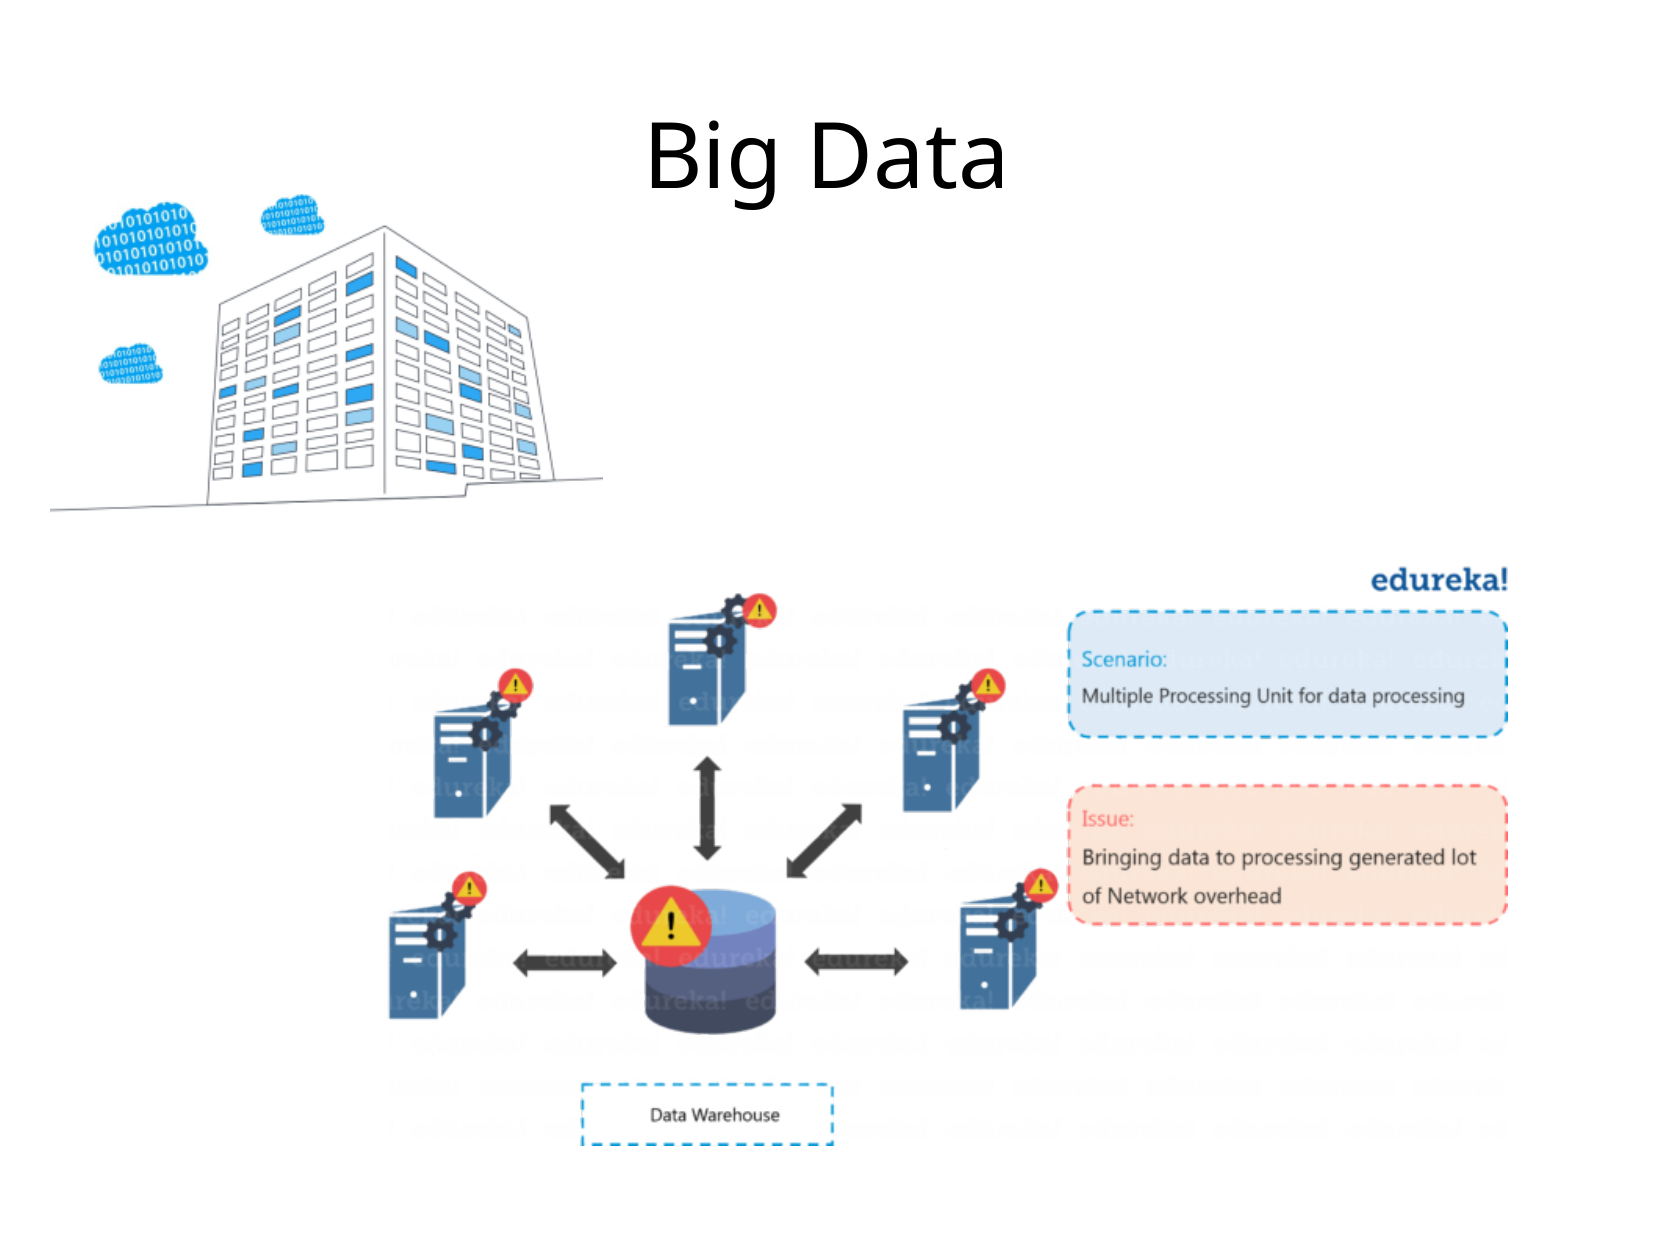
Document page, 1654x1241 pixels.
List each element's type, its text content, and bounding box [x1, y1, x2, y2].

picture [50, 165, 603, 520]
title Big Data [82, 49, 1571, 257]
picture [307, 556, 1508, 1146]
